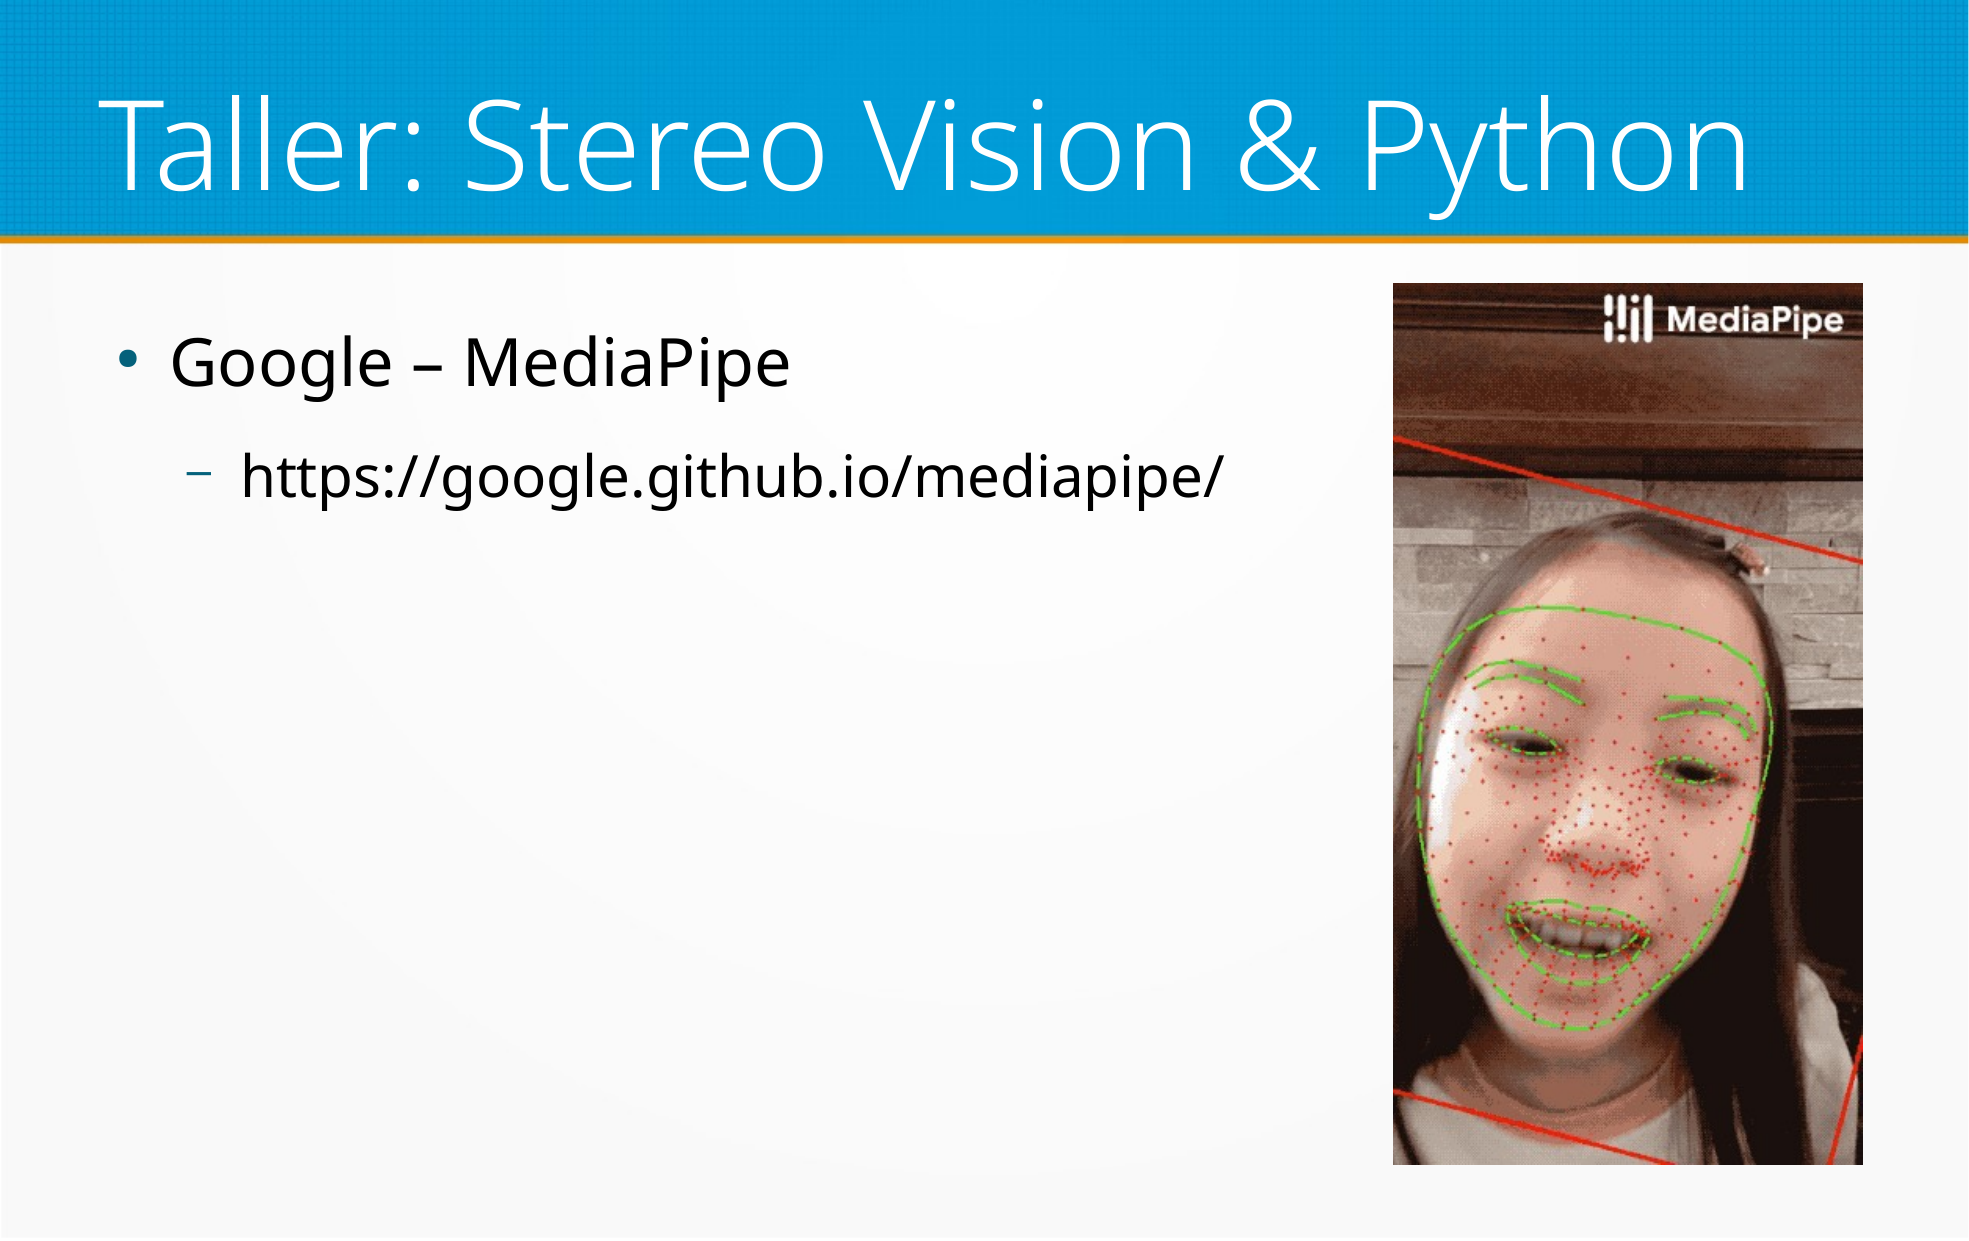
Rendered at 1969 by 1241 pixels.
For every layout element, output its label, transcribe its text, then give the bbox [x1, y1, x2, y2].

list Google – MediaPipe https://google.github.io/mediapipe/ [98, 315, 1393, 1081]
picture [0, 233, 1969, 1241]
title Taller: Stereo Vision & Python [98, 19, 1870, 227]
